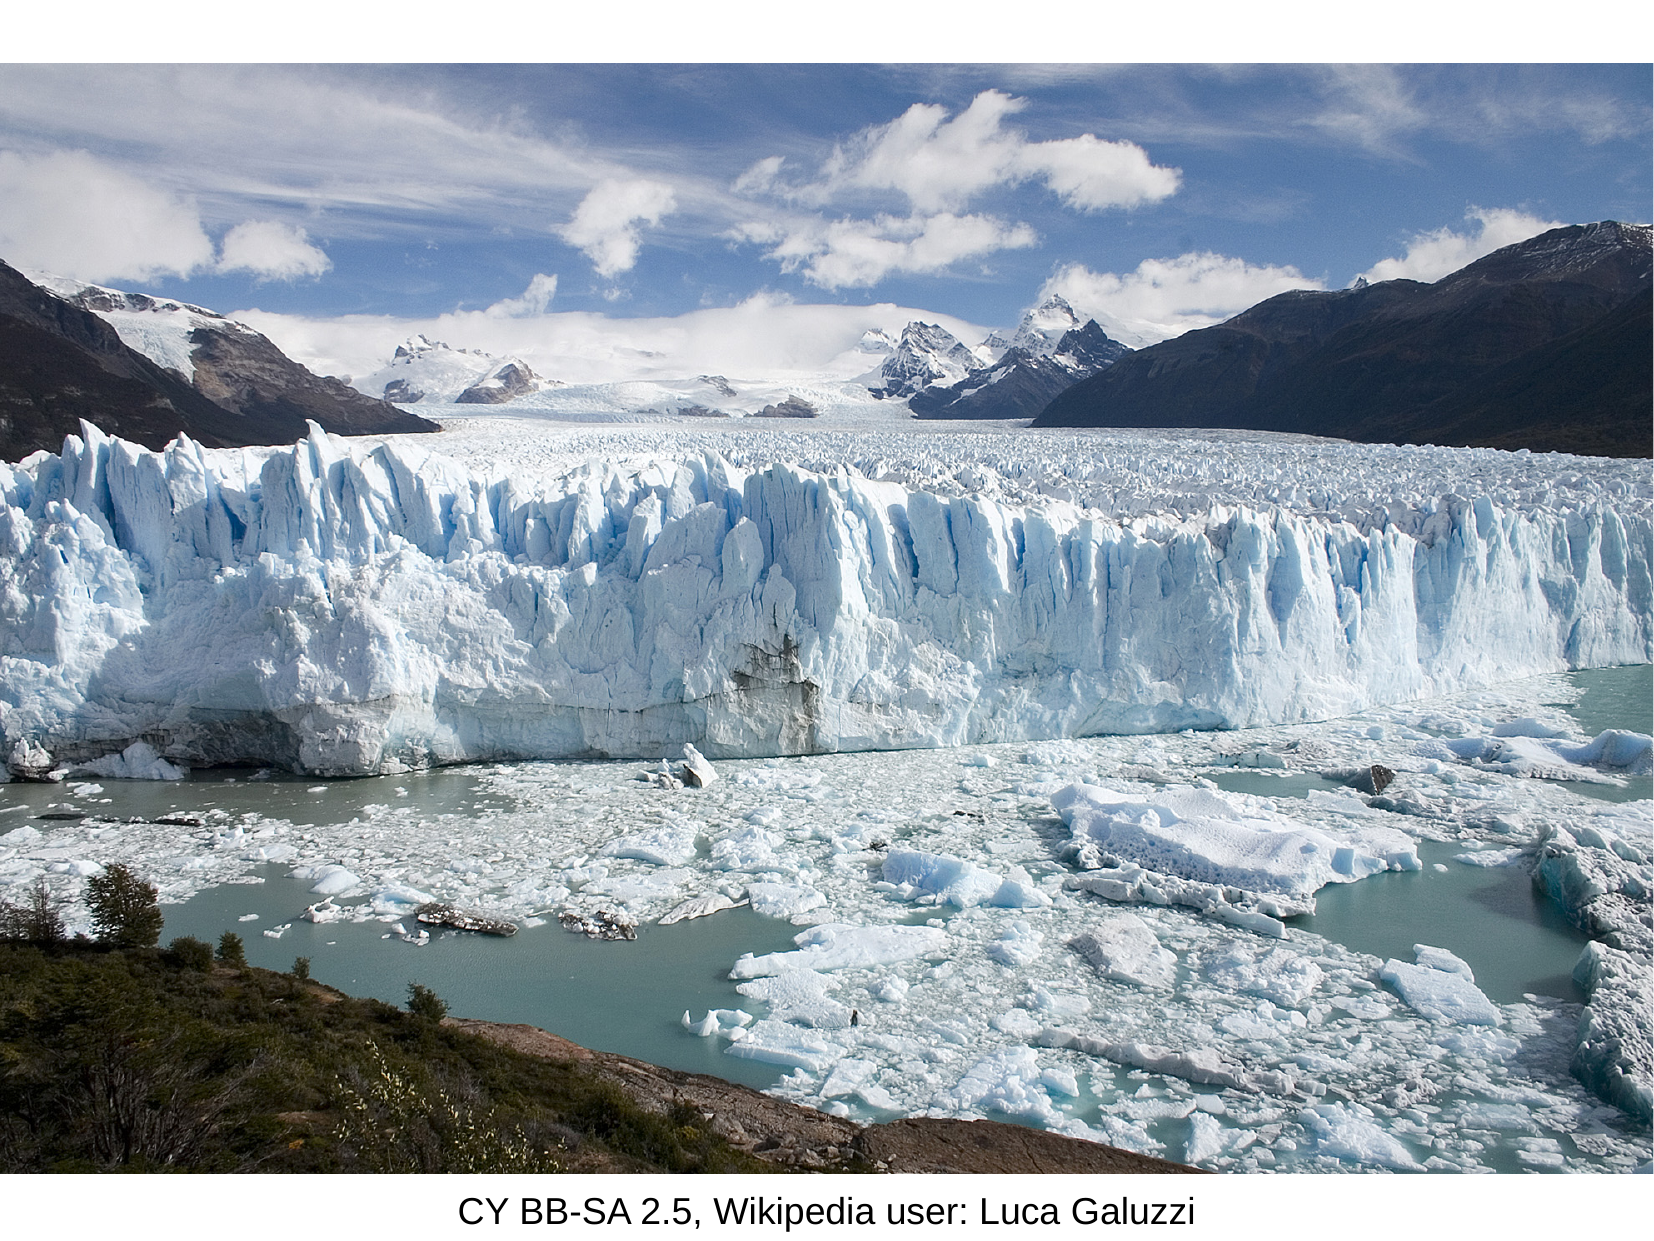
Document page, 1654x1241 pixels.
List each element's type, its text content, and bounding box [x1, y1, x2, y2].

picture [0, 63, 1654, 1174]
text_box CY BB-SA 2.5, Wikipedia user: Luca Galuzzi [442, 1183, 1211, 1241]
